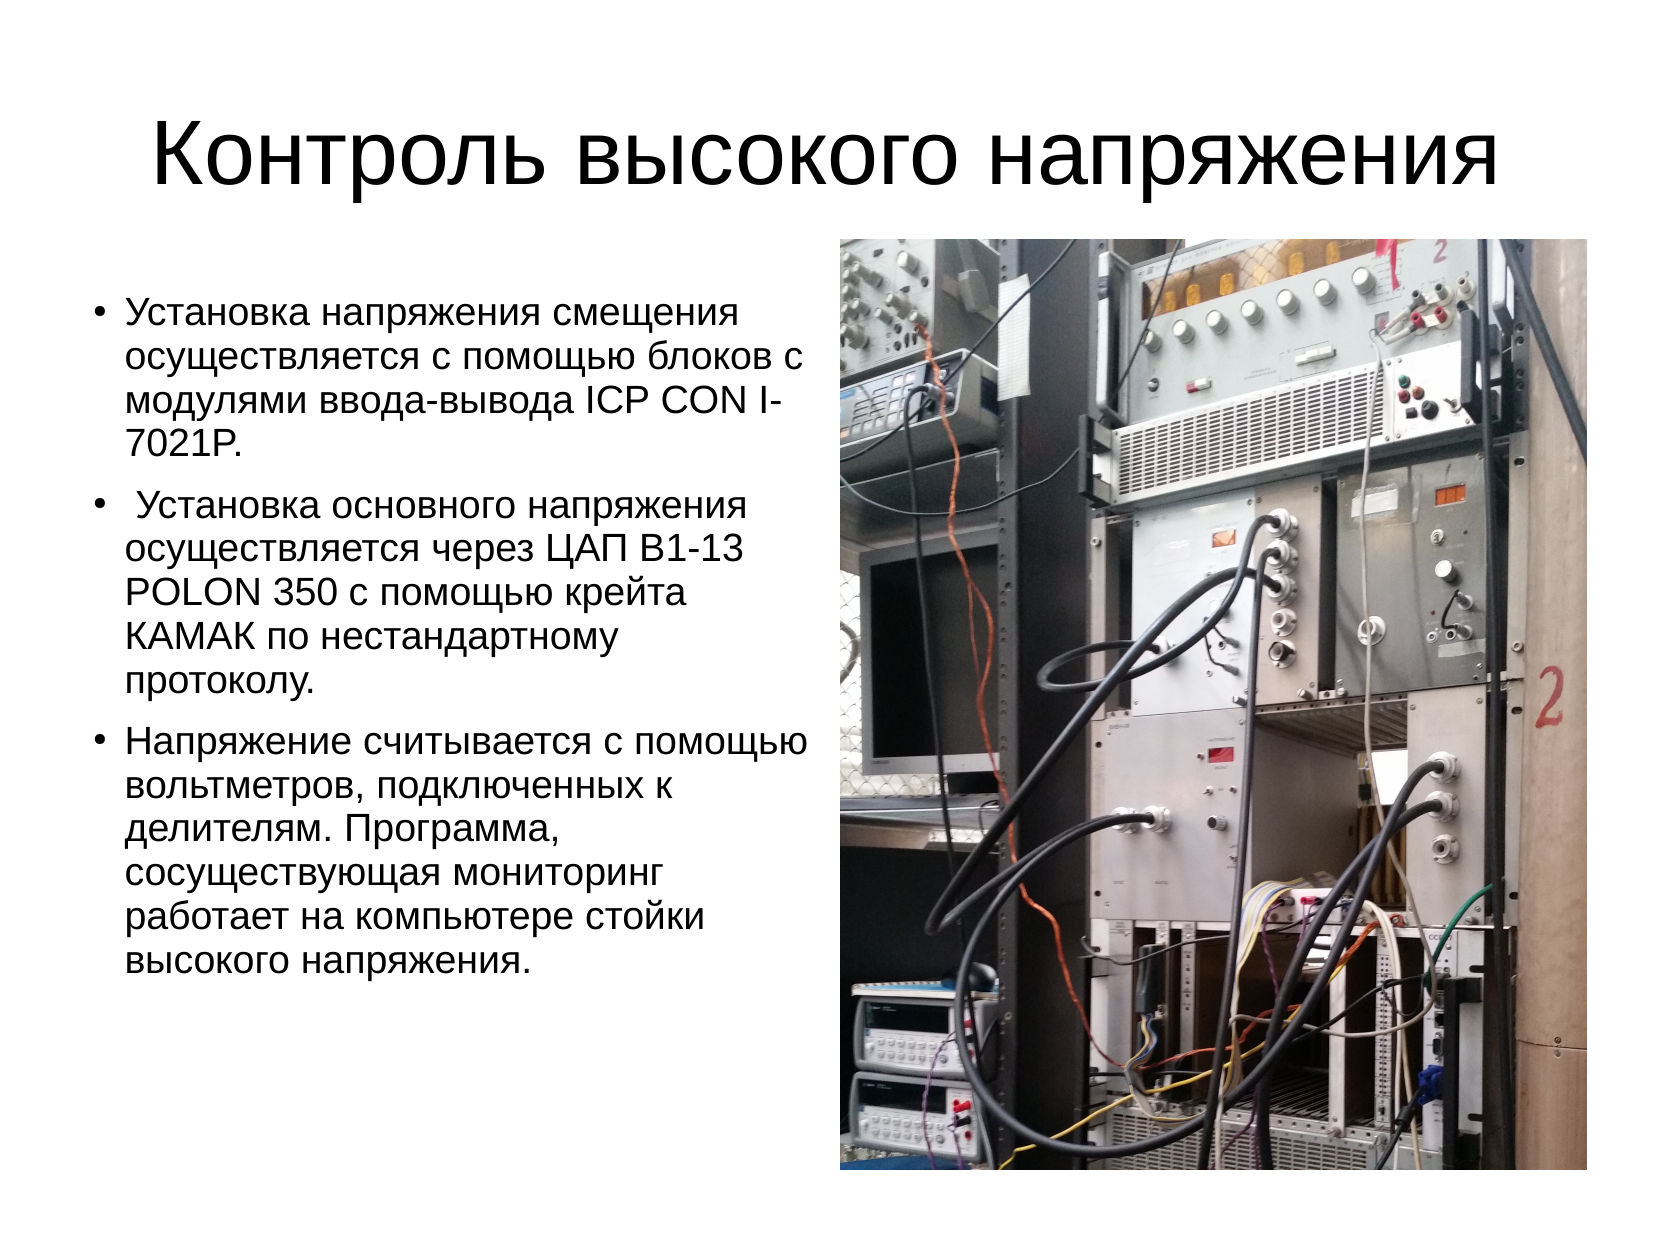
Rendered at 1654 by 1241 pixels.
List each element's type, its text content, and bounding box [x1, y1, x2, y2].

picture [840, 239, 1587, 1171]
list Установка напряжения смещения осуществляется с помощью блоков с модулями ввода-вывода ICP CON I-7021P. Установка основного напряжения осуществляется через ЦАП В1-13 POLON 350 с помощью крейта КАМАК по нестандартному протоколу. Напряжение считывается с помощью вольтметров, подключенных к делителям. Программа, сосуществующая мониторинг работает на компьютере стойки высокого напряжения. [82, 290, 809, 1010]
title Контроль высокого напряжения [82, 49, 1571, 257]
